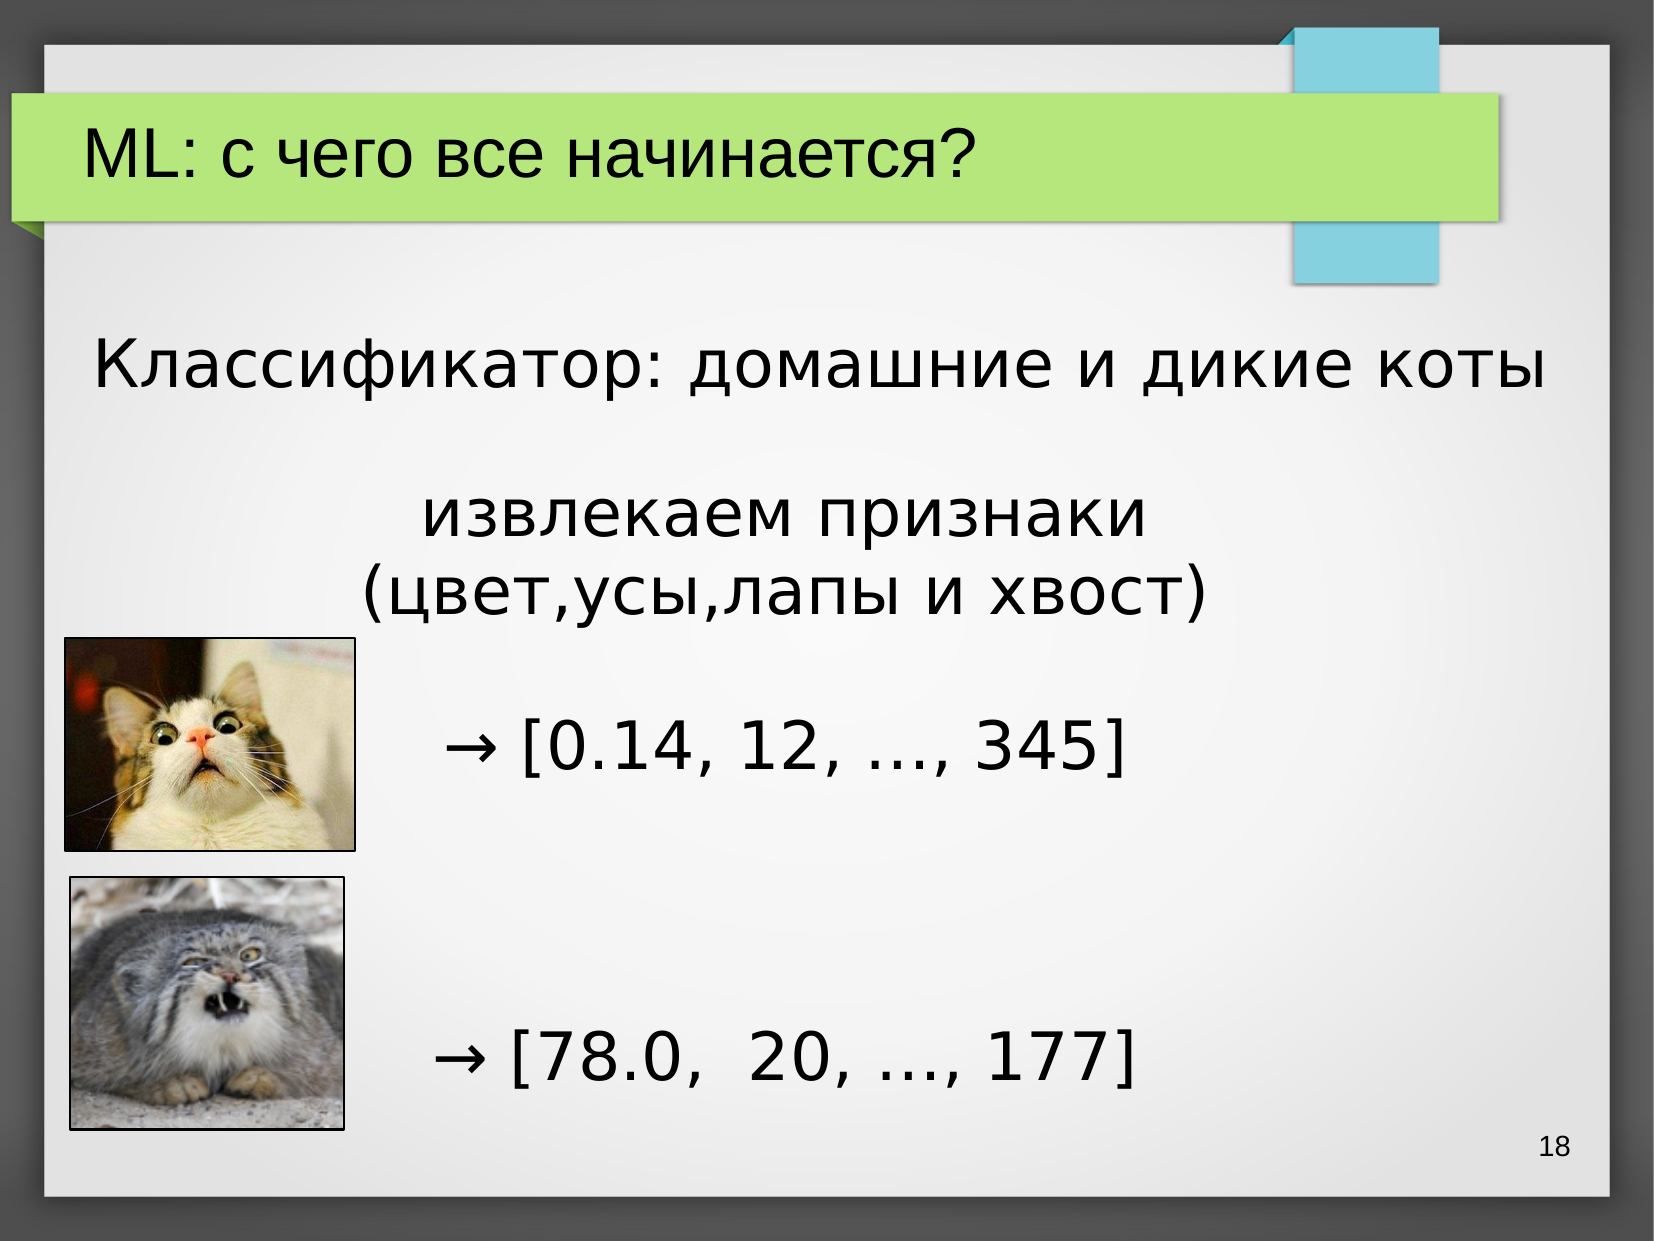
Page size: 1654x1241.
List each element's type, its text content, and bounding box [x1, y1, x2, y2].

picture [0, 0, 1654, 1241]
text_box Классификатор: домашние и дикие коты [47, 307, 1595, 423]
text_box извлекаем признаки (цвет,усы,лапы и хвост) → [0.14, 12, …, 345] → [78.0, 20, …, 177] [318, 472, 1252, 1099]
title ML: с чего все начинается? [82, 49, 1571, 257]
